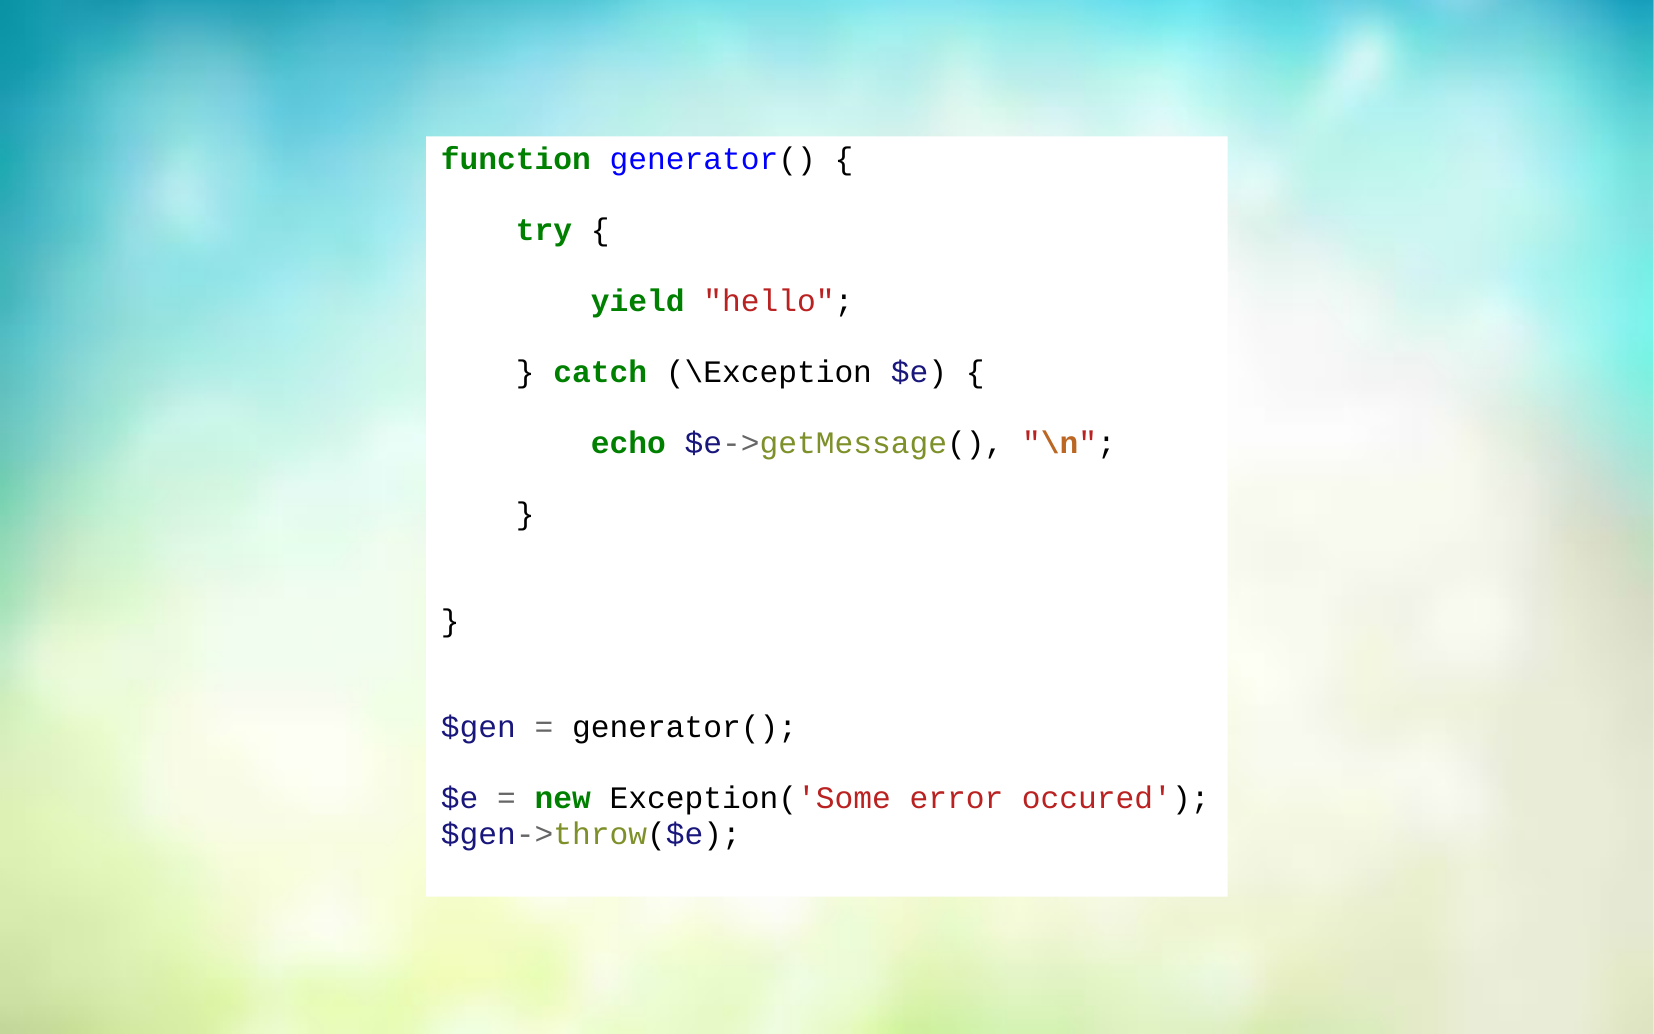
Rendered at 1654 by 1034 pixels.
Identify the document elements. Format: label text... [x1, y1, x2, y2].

picture [0, 0, 1654, 1034]
text_box function generator() { try { yield "hello"; } catch (\Exception $e) { echo $e->getMessage(), "\n"; } } $gen = generator(); $e = new Exception('Some error occured'); $gen->throw($e); [426, 136, 1228, 897]
